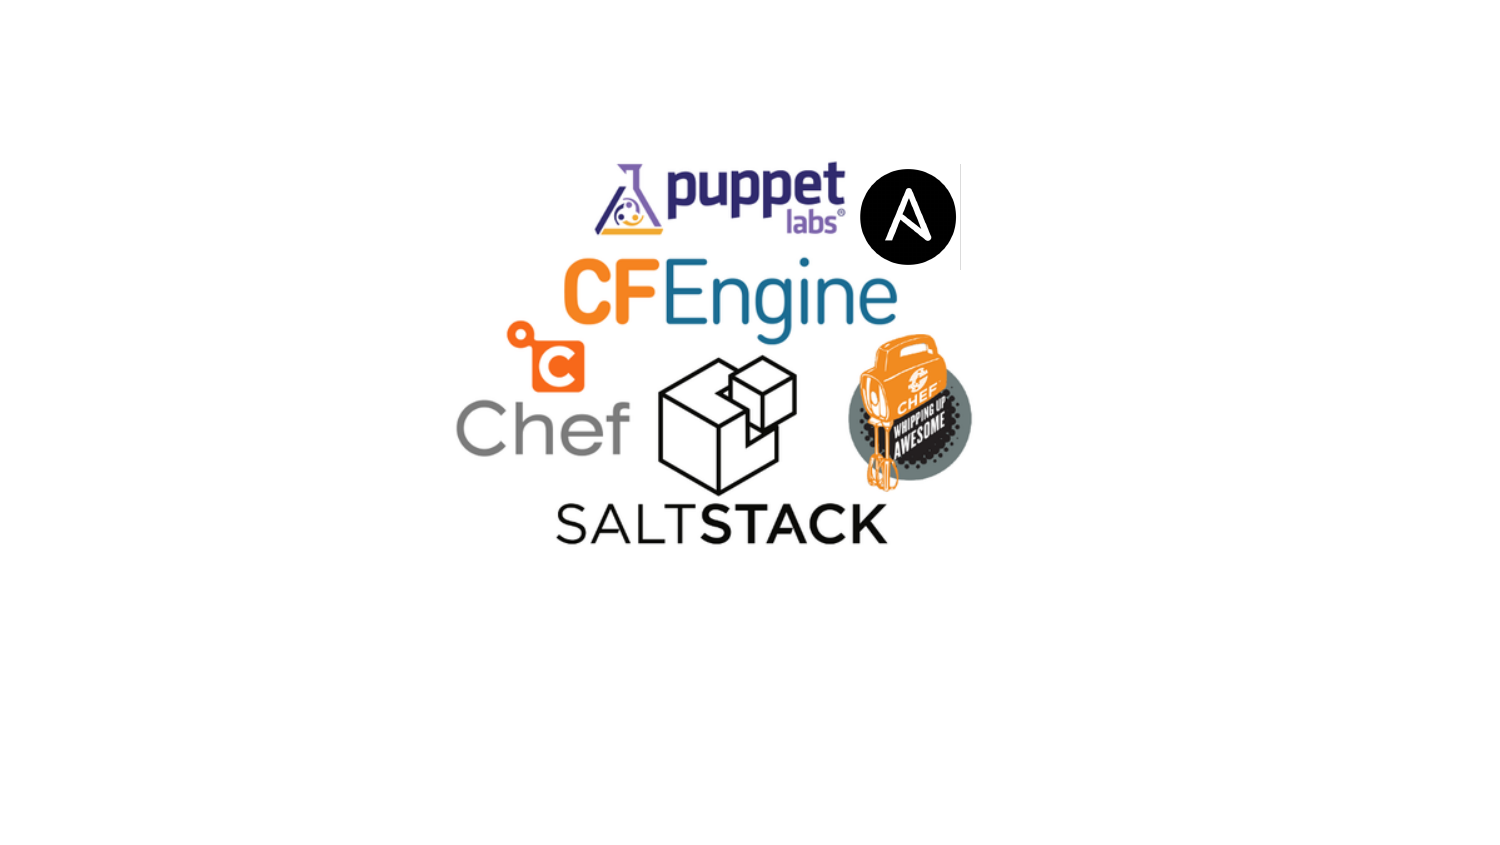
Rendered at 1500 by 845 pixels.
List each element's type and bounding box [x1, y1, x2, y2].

picture [443, 129, 1006, 552]
